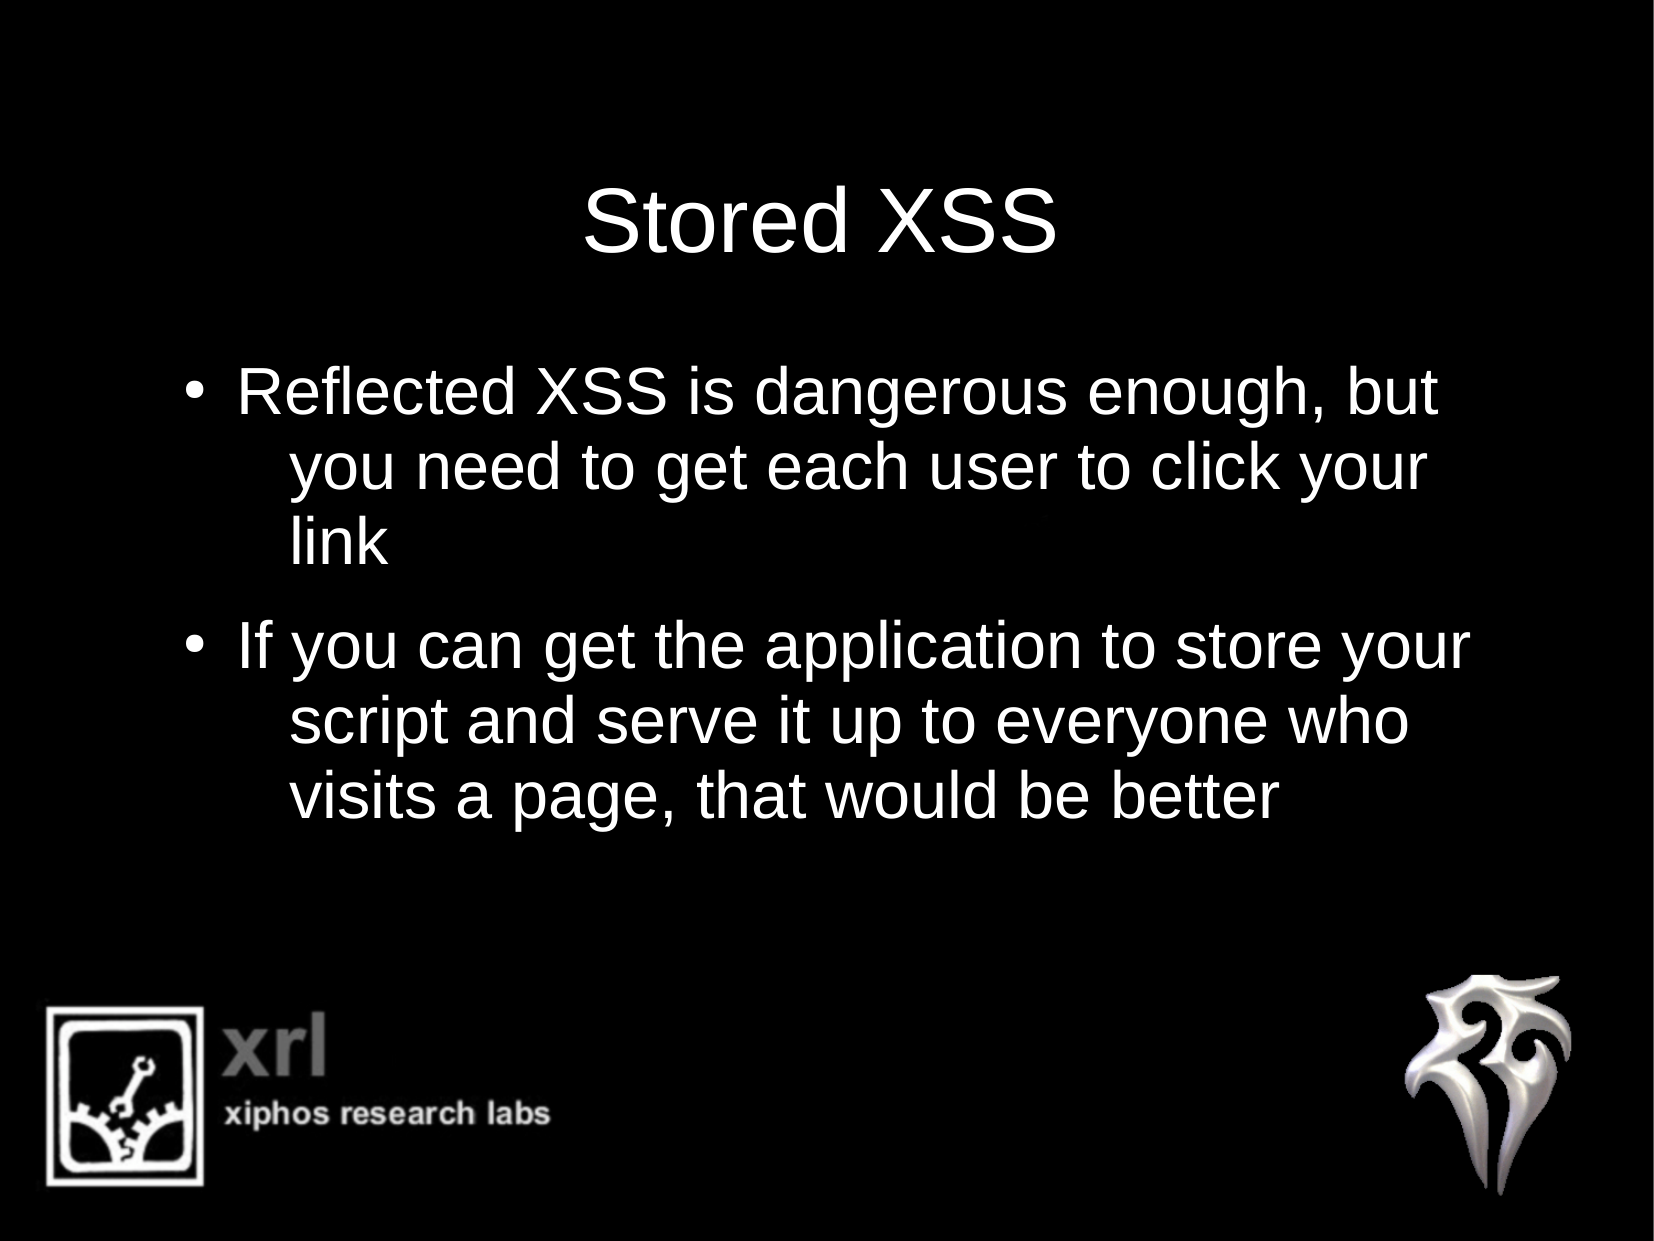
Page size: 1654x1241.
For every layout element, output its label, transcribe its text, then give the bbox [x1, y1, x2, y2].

list Reflected XSS is dangerous enough, but you need to get each user to click your link If you can get the application to store your script and serve it up to everyone who visits a page, that would be better [147, 354, 1506, 1173]
title Stored XSS [135, 117, 1506, 325]
picture [0, 0, 1654, 1241]
